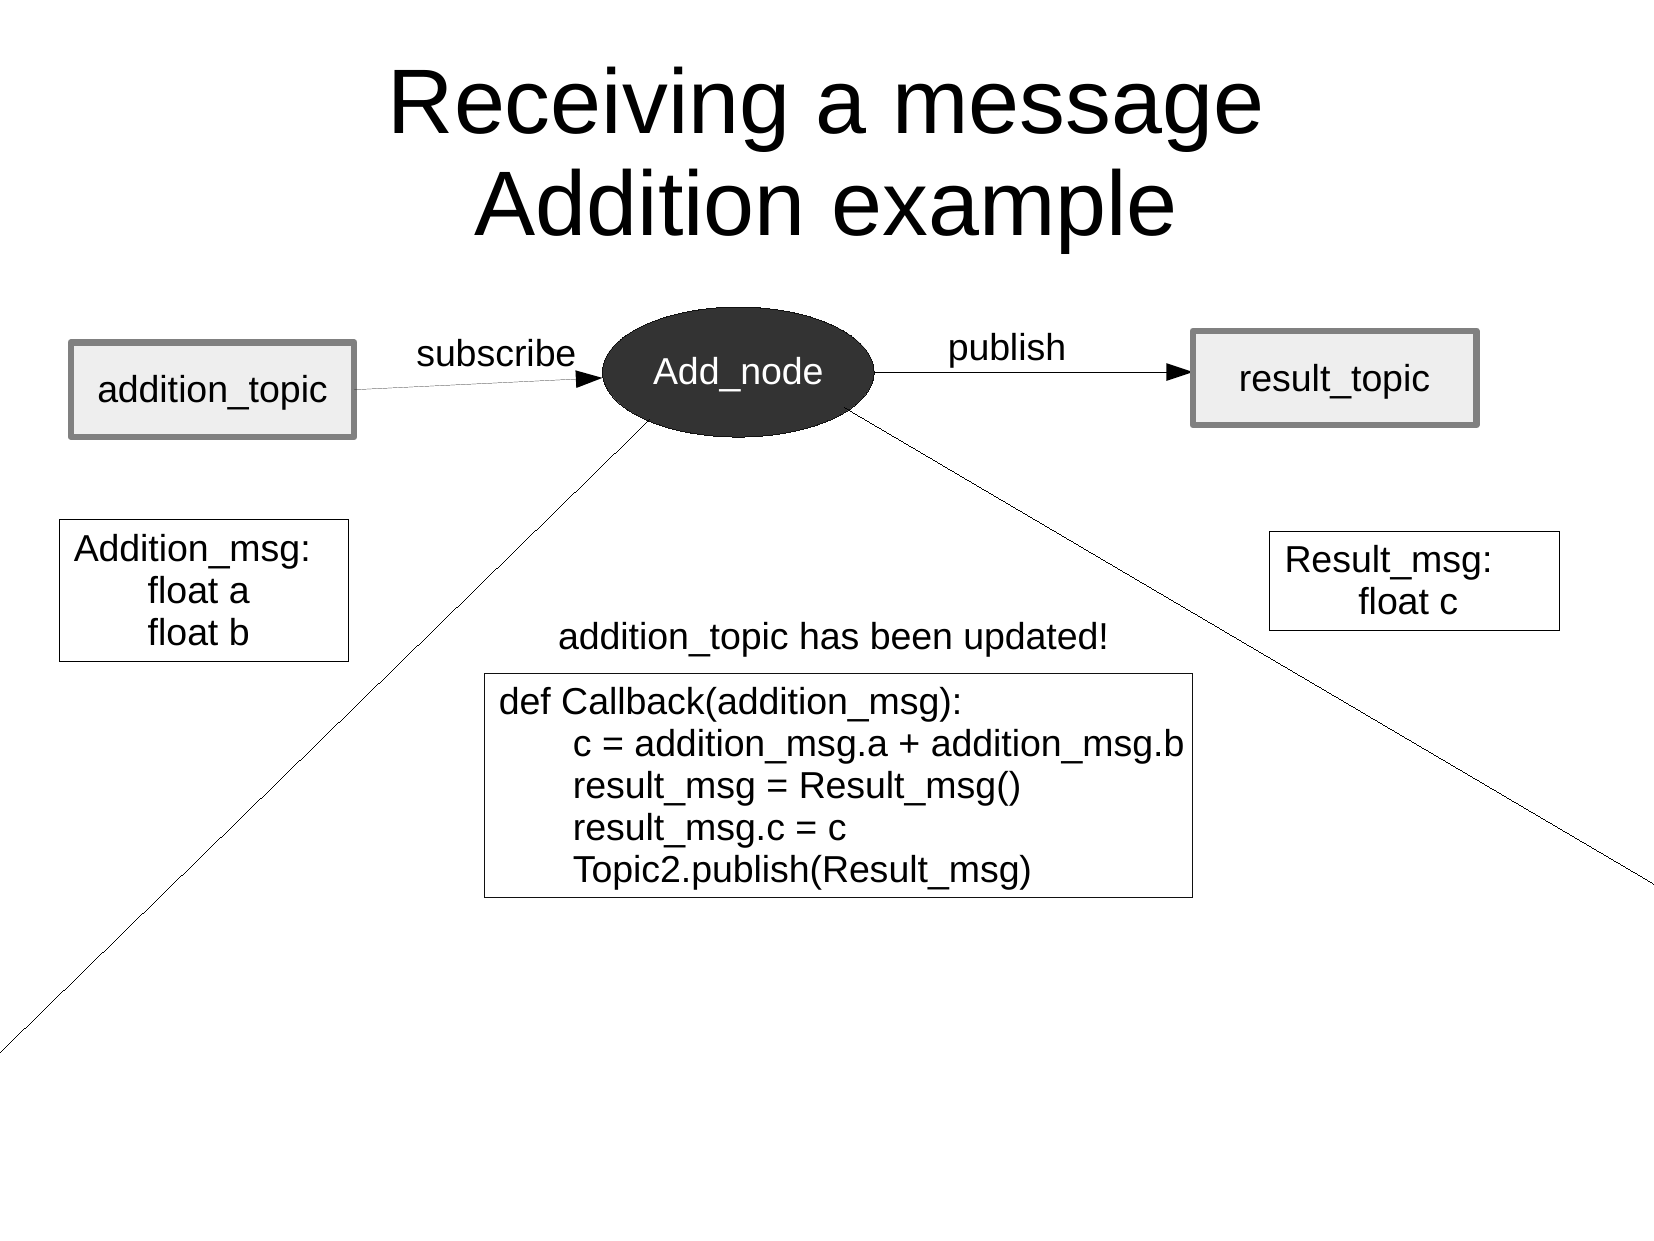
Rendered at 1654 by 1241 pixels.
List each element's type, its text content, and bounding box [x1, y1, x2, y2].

title Receiving a message Addition example [82, 49, 1571, 257]
text_box Result_msg: float c [1269, 531, 1560, 631]
text_box def Callback(addition_msg): c = addition_msg.a + addition_msg.b result_msg = Result_msg() result_msg.c = c Topic2.publish(Result_msg) [485, 674, 1192, 897]
text_box addition_topic [70, 342, 355, 437]
text_box addition_topic has been updated! [543, 608, 1181, 666]
text_box Addition_msg: float a float b [59, 519, 349, 662]
text_box subscribe [401, 324, 592, 382]
text_box publish [933, 318, 1123, 376]
text_box result_topic [1192, 330, 1477, 426]
text_box Add_node [602, 307, 875, 438]
